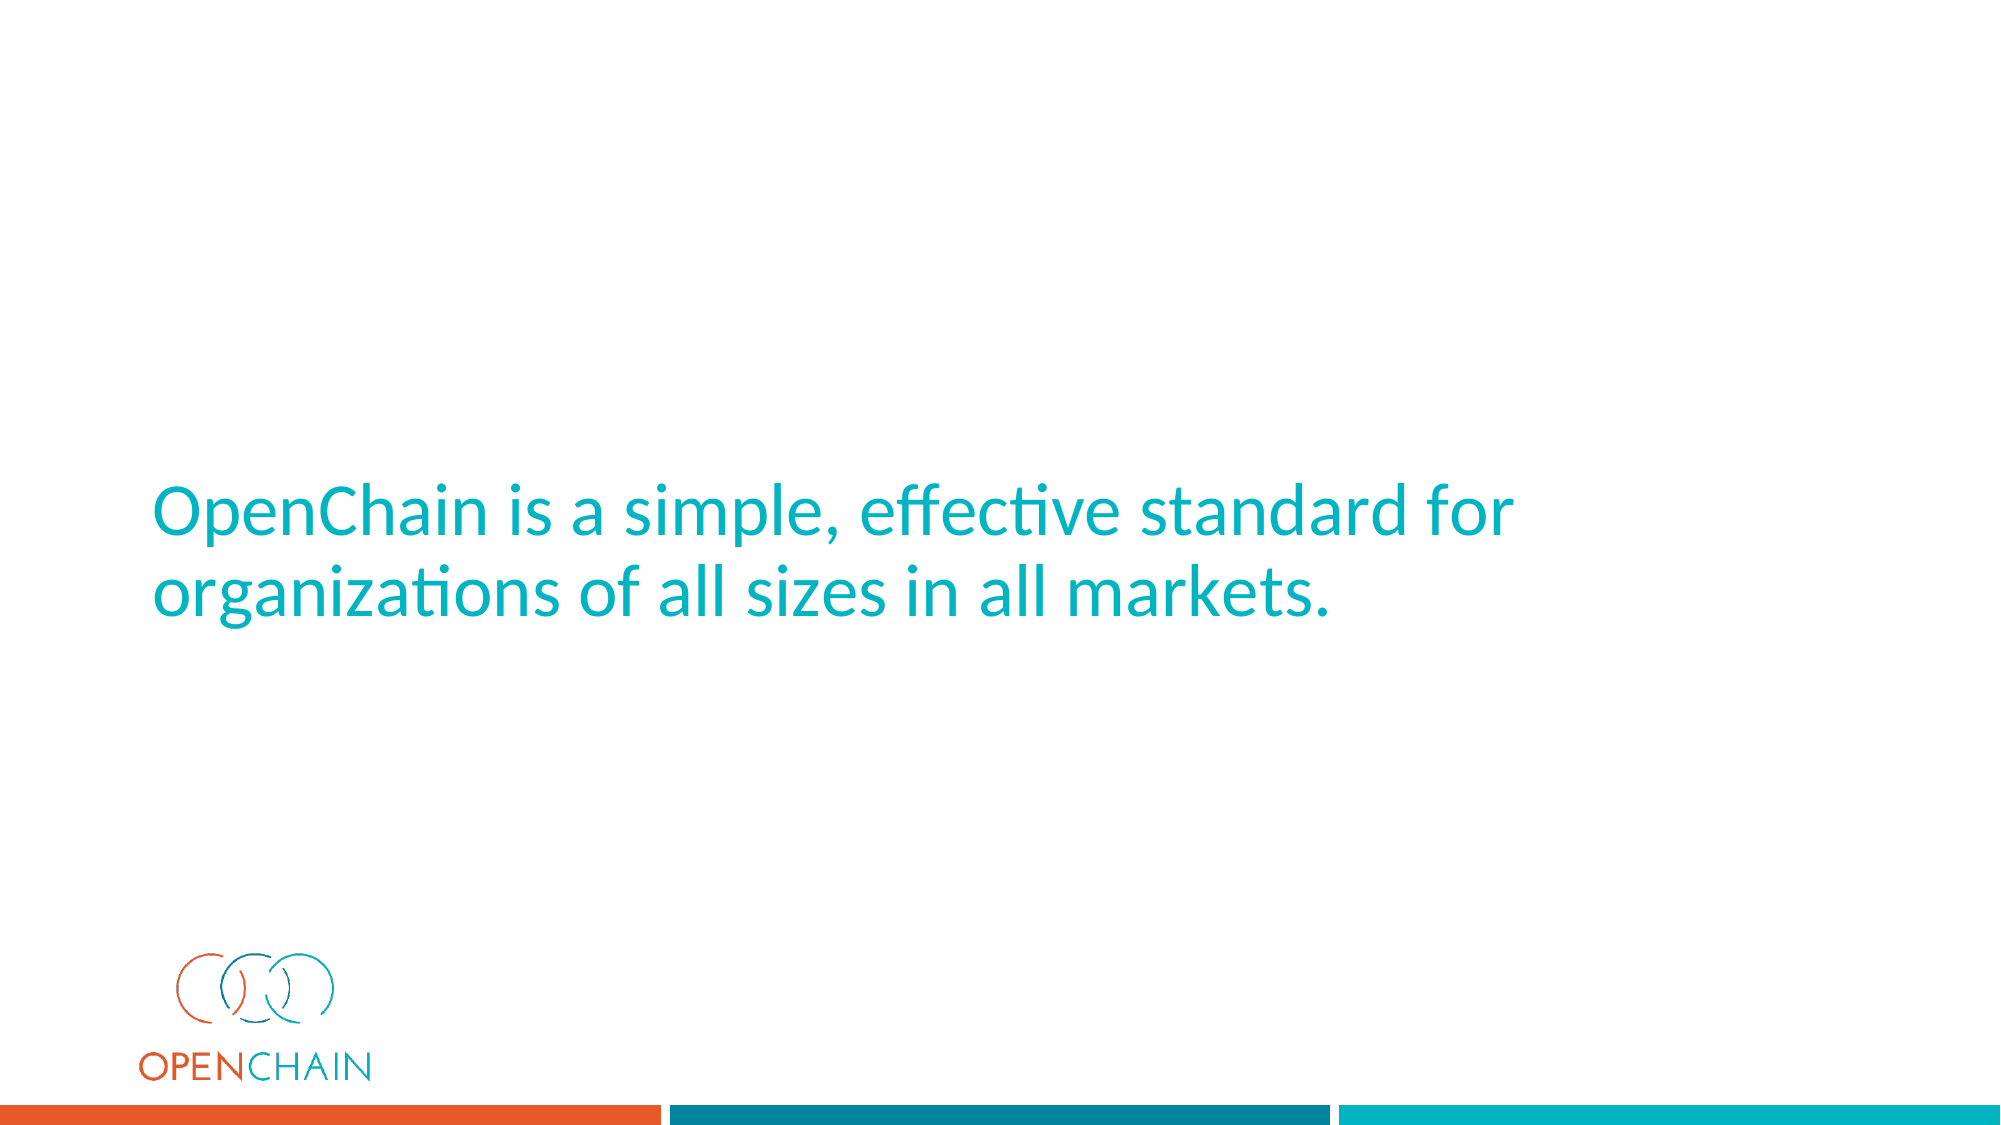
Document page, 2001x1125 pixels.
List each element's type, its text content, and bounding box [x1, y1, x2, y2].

title OpenChain is a simple, effective standard for organizations of all sizes in all markets. [137, 376, 1863, 727]
